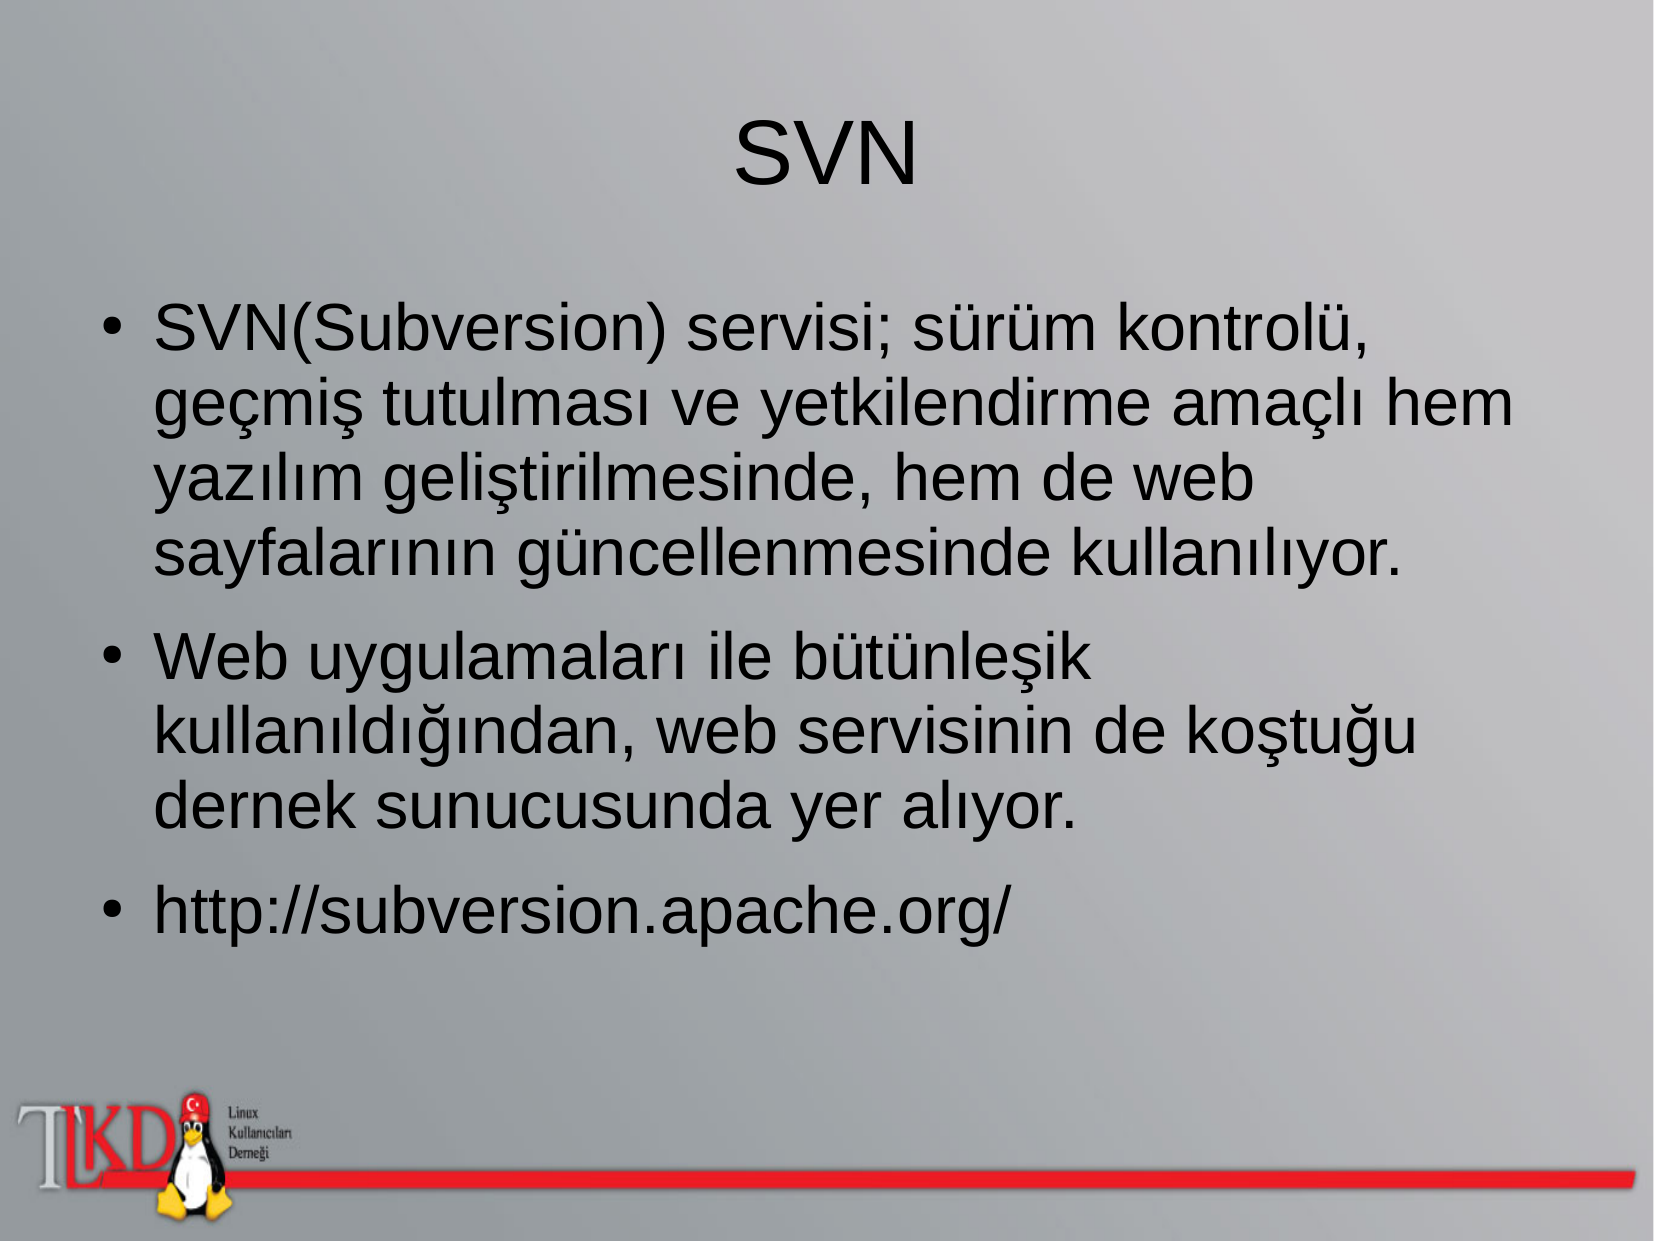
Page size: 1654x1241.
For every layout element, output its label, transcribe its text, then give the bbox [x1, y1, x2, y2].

title SVN [82, 49, 1571, 257]
picture [0, 0, 1654, 1241]
list SVN(Subversion) servisi; sürüm kontrolü, geçmiş tutulması ve yetkilendirme amaçlı hem yazılım geliştirilmesinde, hem de web sayfalarının güncellenmesinde kullanılıyor. Web uygulamaları ile bütünleşik kullanıldığından, web servisinin de koştuğu dernek sunucusunda yer alıyor. http://subversion.apache.org/ [82, 290, 1571, 1109]
